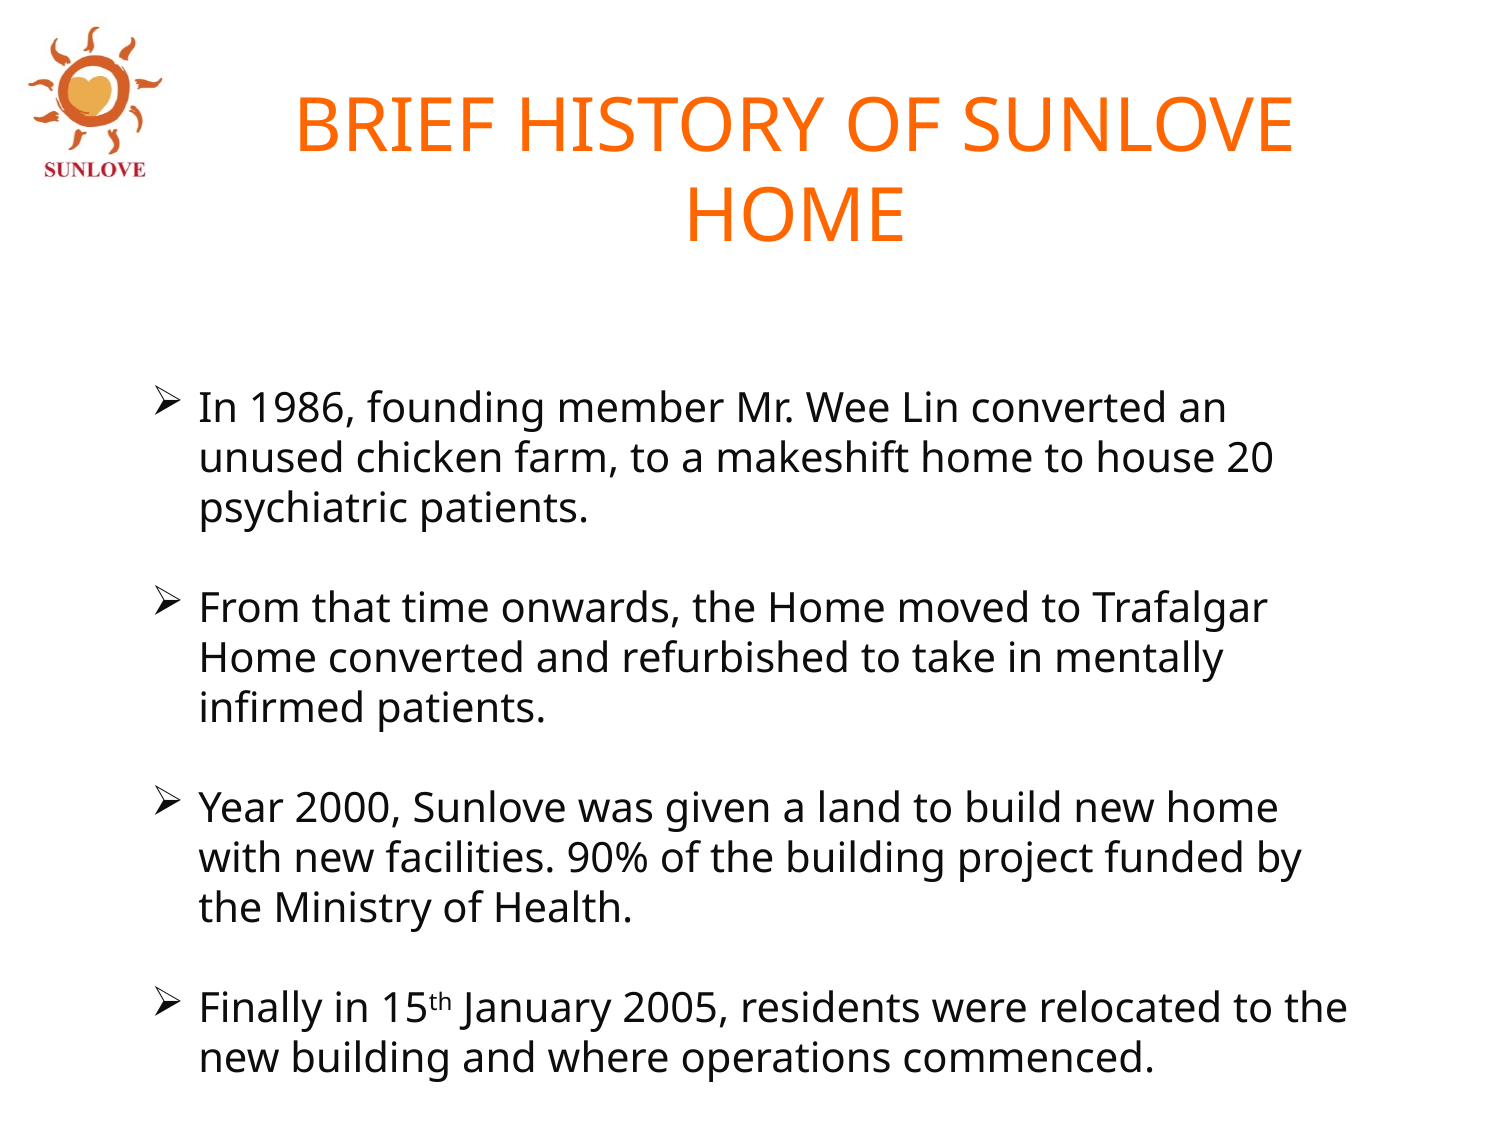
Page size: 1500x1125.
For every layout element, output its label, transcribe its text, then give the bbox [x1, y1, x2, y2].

picture [20, 18, 170, 185]
text_box In 1986, founding member Mr. Wee Lin converted an unused chicken farm, to a makeshift home to house 20 psychiatric patients. From that time onwards, the Home moved to Trafalgar Home converted and refurbished to take in mentally infirmed patients. Year 2000, Sunlove was given a land to build new home with new facilities. 90% of the building project funded by the Ministry of Health. Finally in 15th January 2005, residents were relocated to the new building and where operations commenced. [136, 373, 1386, 1089]
title BRIEF HISTORY OF SUNLOVE HOME [169, 19, 1422, 314]
